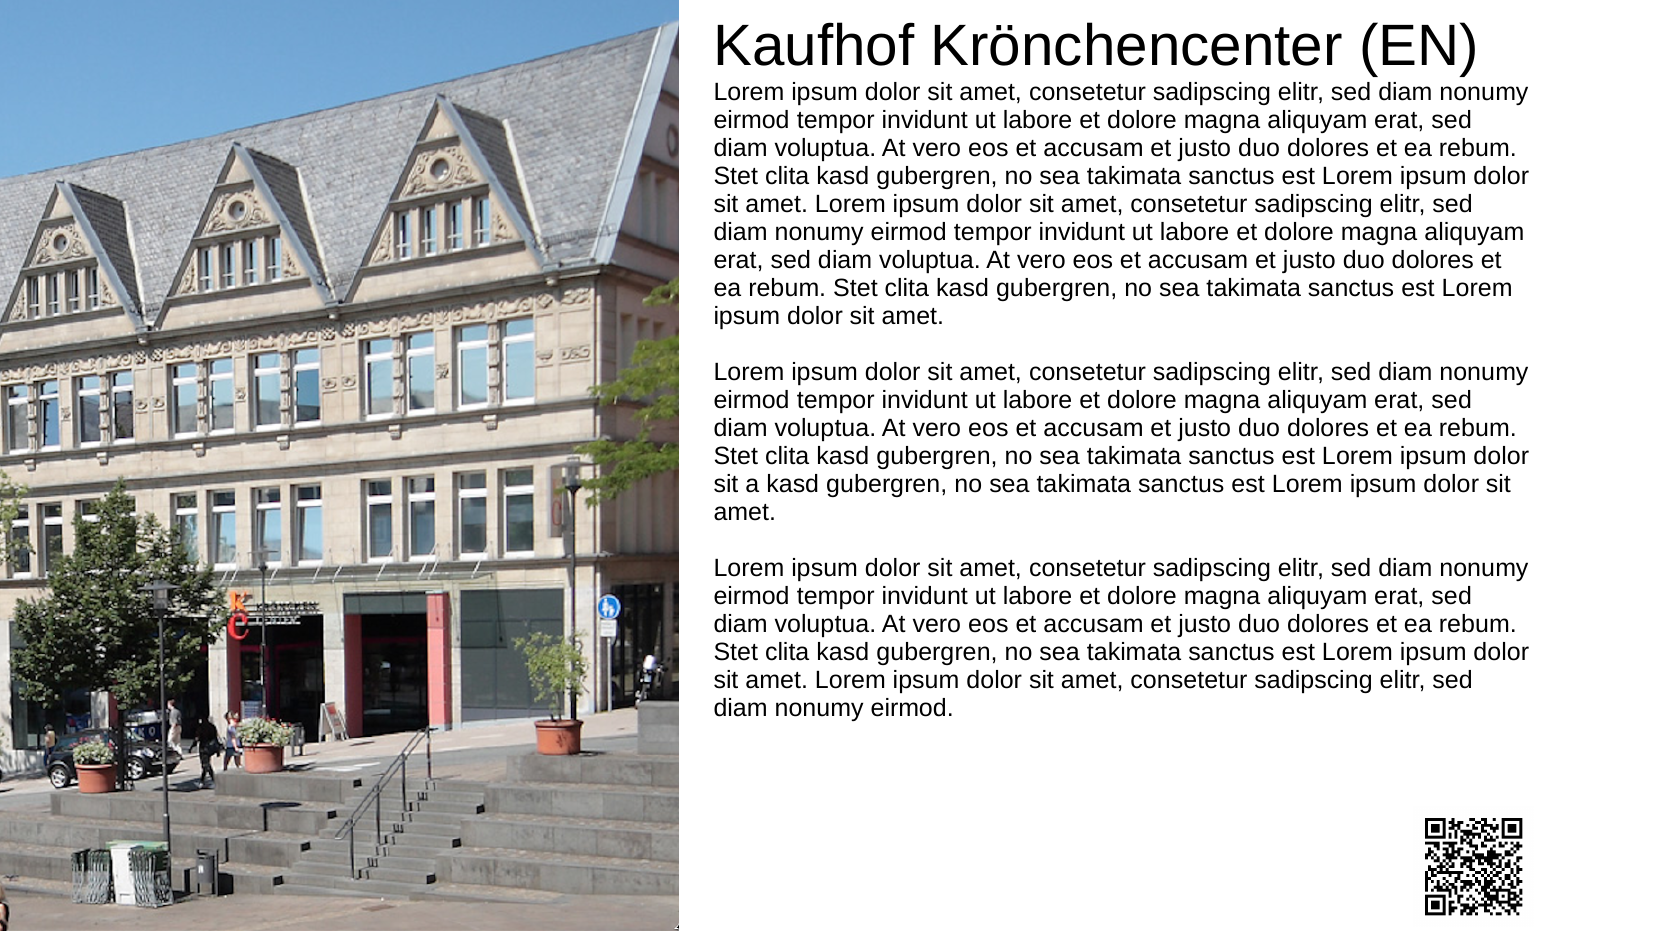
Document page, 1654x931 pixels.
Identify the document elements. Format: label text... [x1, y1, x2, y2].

title Kaufhof Krönchencenter (EN) Lorem ipsum dolor sit amet, consetetur sadipscing elitr, sed diam nonumy eirmod tempor invidunt ut labore et dolore magna aliquyam erat, sed diam voluptua. At vero eos et accusam et justo duo dolores et ea rebum. Stet clita kasd gubergren, no sea takimata sanctus est Lorem ipsum dolor sit amet. Lorem ipsum dolor sit amet, consetetur sadipscing elitr, sed diam nonumy eirmod tempor invidunt ut labore et dolore magna aliquyam erat, sed diam voluptua. At vero eos et accusam et justo duo dolores et ea rebum. Stet clita kasd gubergren, no sea takimata sanctus est Lorem ipsum dolor sit amet. Lorem ipsum dolor sit amet, consetetur sadipscing elitr, sed diam nonumy eirmod tempor invidunt ut labore et dolore magna aliquyam erat, sed diam voluptua. At vero eos et accusam et justo duo dolores et ea rebum. Stet clita kasd gubergren, no sea takimata sanctus est Lorem ipsum dolor sit a kasd gubergren, no sea takimata sanctus est Lorem ipsum dolor sit amet. Lorem ipsum dolor sit amet, consetetur sadipscing elitr, sed diam nonumy eirmod tempor invidunt ut labore et dolore magna aliquyam erat, sed diam voluptua. At vero eos et accusam et justo duo dolores et ea rebum. Stet clita kasd gubergren, no sea takimata sanctus est Lorem ipsum dolor sit amet. Lorem ipsum dolor sit amet, consetetur sadipscing elitr, sed diam nonumy eirmod. [713, 0, 1535, 764]
picture [0, 0, 679, 931]
picture [1413, 806, 1534, 927]
